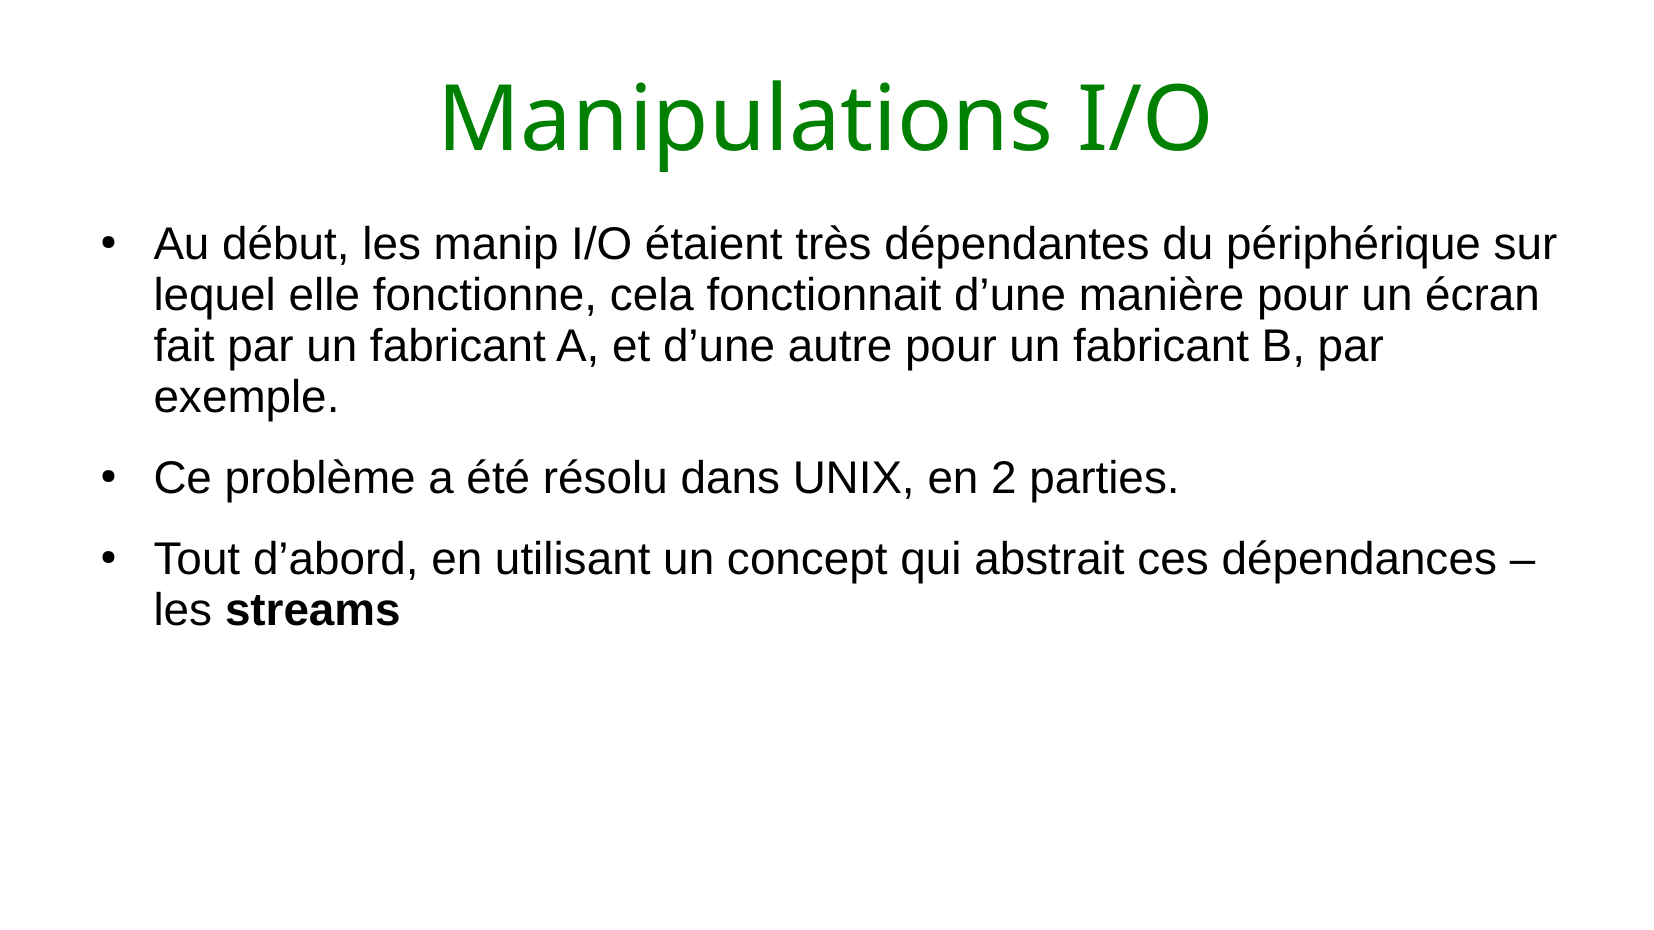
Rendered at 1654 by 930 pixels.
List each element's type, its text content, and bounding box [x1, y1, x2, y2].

list Au début, les manip I/O étaient très dépendantes du périphérique sur lequel elle fonctionne, cela fonctionnait d’une manière pour un écran fait par un fabricant A, et d’une autre pour un fabricant B, par exemple. Ce problème a été résolu dans UNIX, en 2 parties. Tout d’abord, en utilisant un concept qui abstrait ces dépendances – les streams [82, 217, 1571, 863]
title Manipulations I/O [82, 37, 1571, 193]
